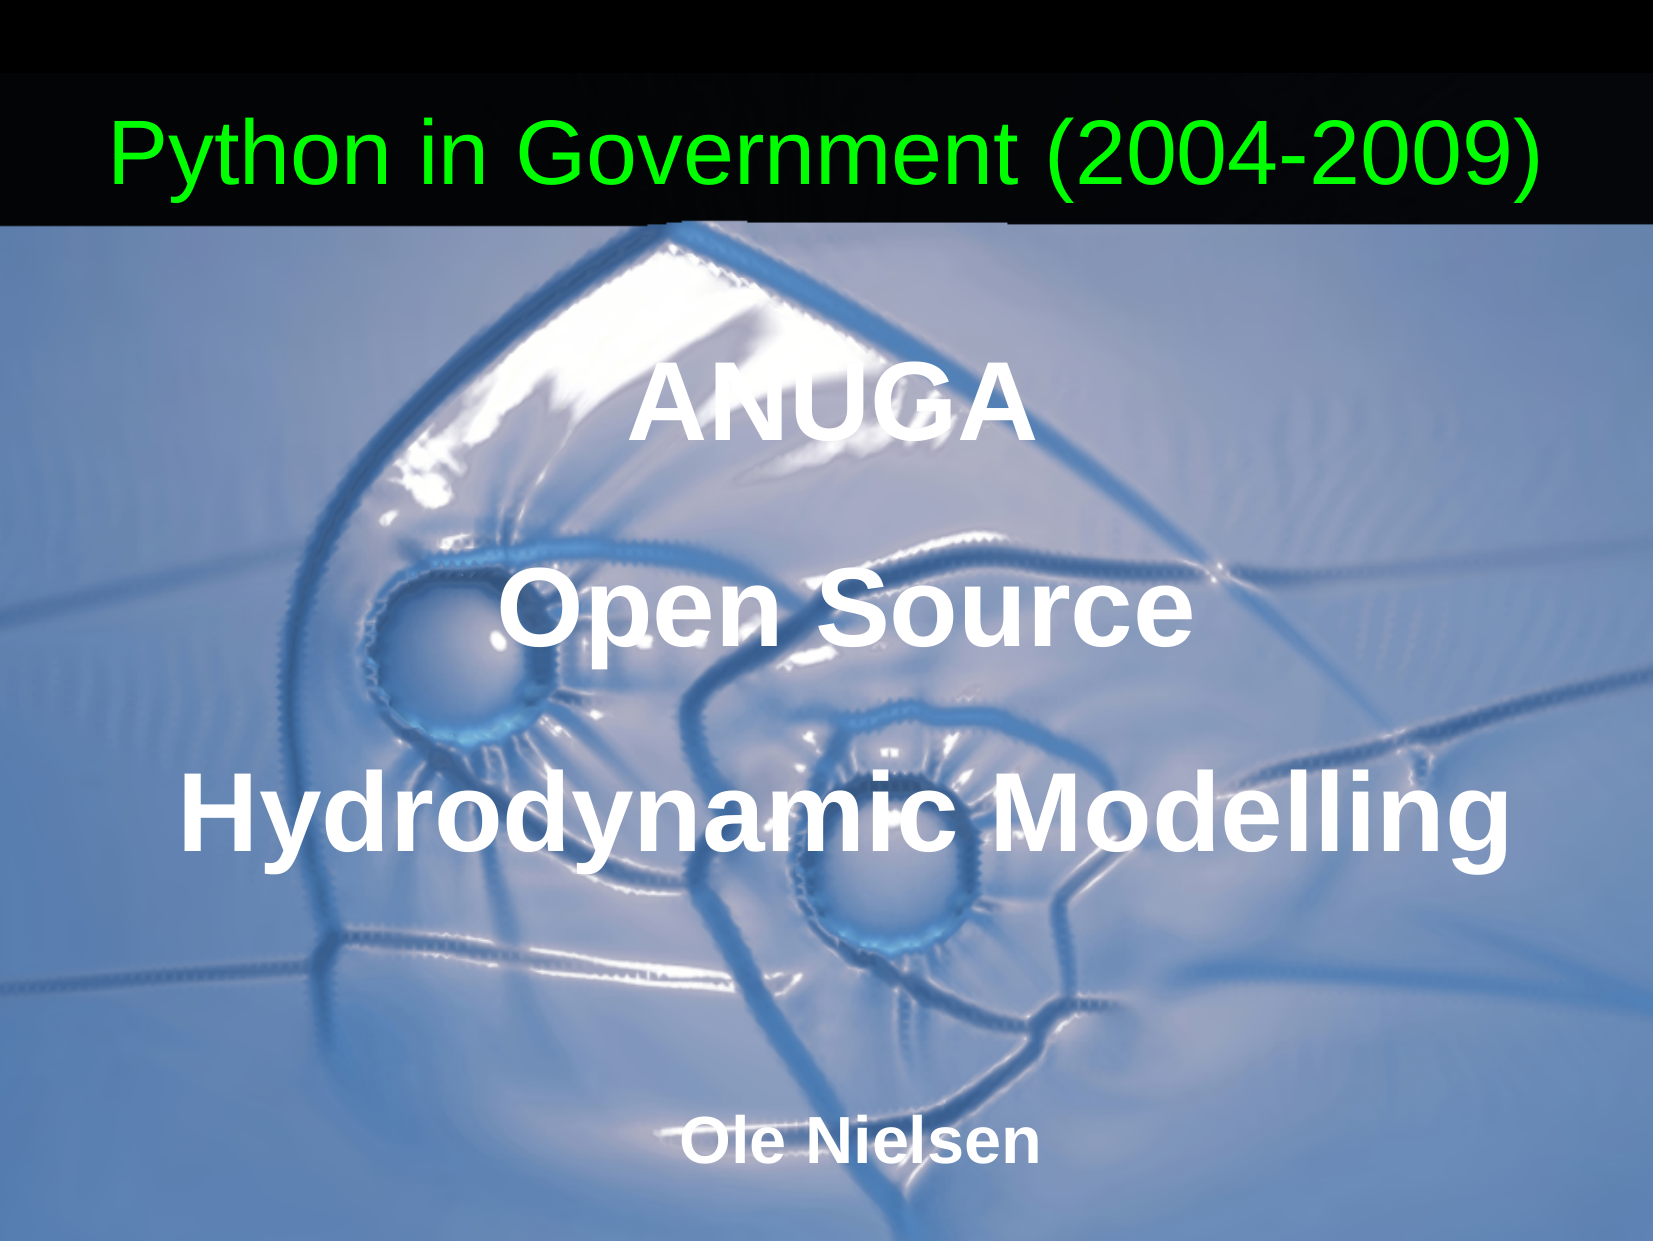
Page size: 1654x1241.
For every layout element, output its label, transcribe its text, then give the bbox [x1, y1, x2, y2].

text_box ANUGA Open Source Hydrodynamic Modelling [71, 320, 1582, 882]
title Python in Government (2004-2009) [82, 49, 1571, 257]
picture [0, 73, 1653, 1241]
text_box Ole Nielsen [45, 1089, 1653, 1185]
